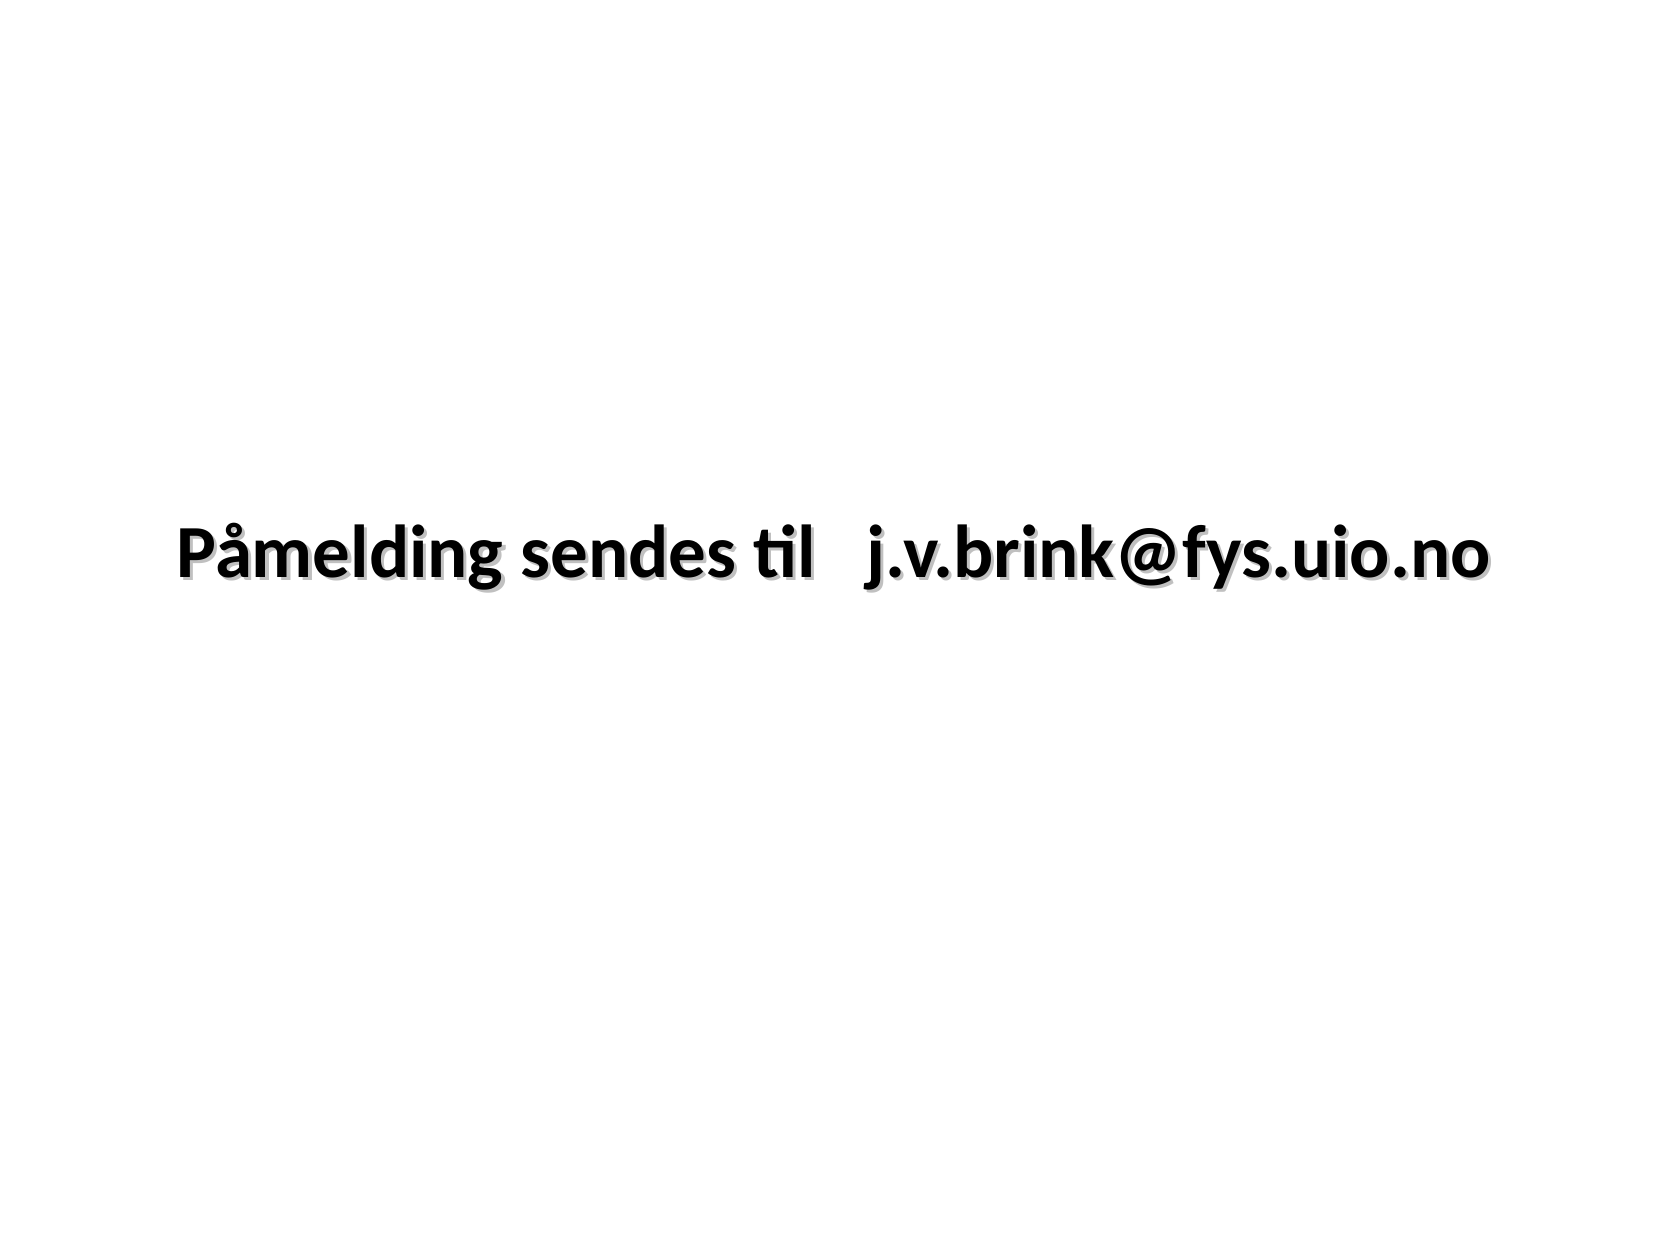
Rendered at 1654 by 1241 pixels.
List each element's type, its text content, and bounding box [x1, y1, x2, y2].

text_box Påmelding sendes til j.v.brink@fys.uio.no [94, 495, 1576, 692]
